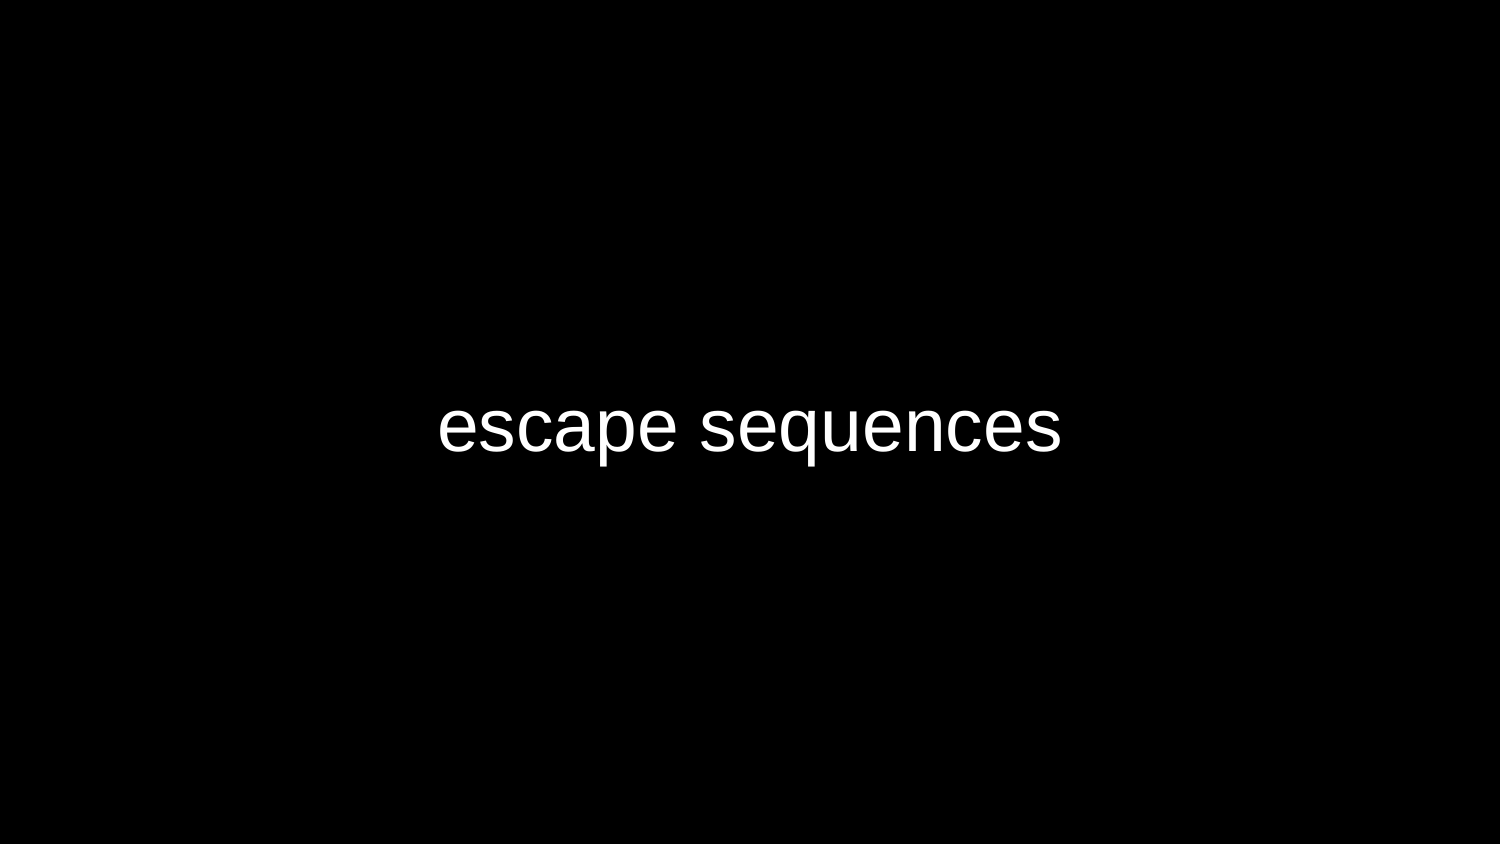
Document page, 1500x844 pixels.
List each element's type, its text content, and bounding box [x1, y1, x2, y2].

title escape sequences [51, 352, 1449, 491]
